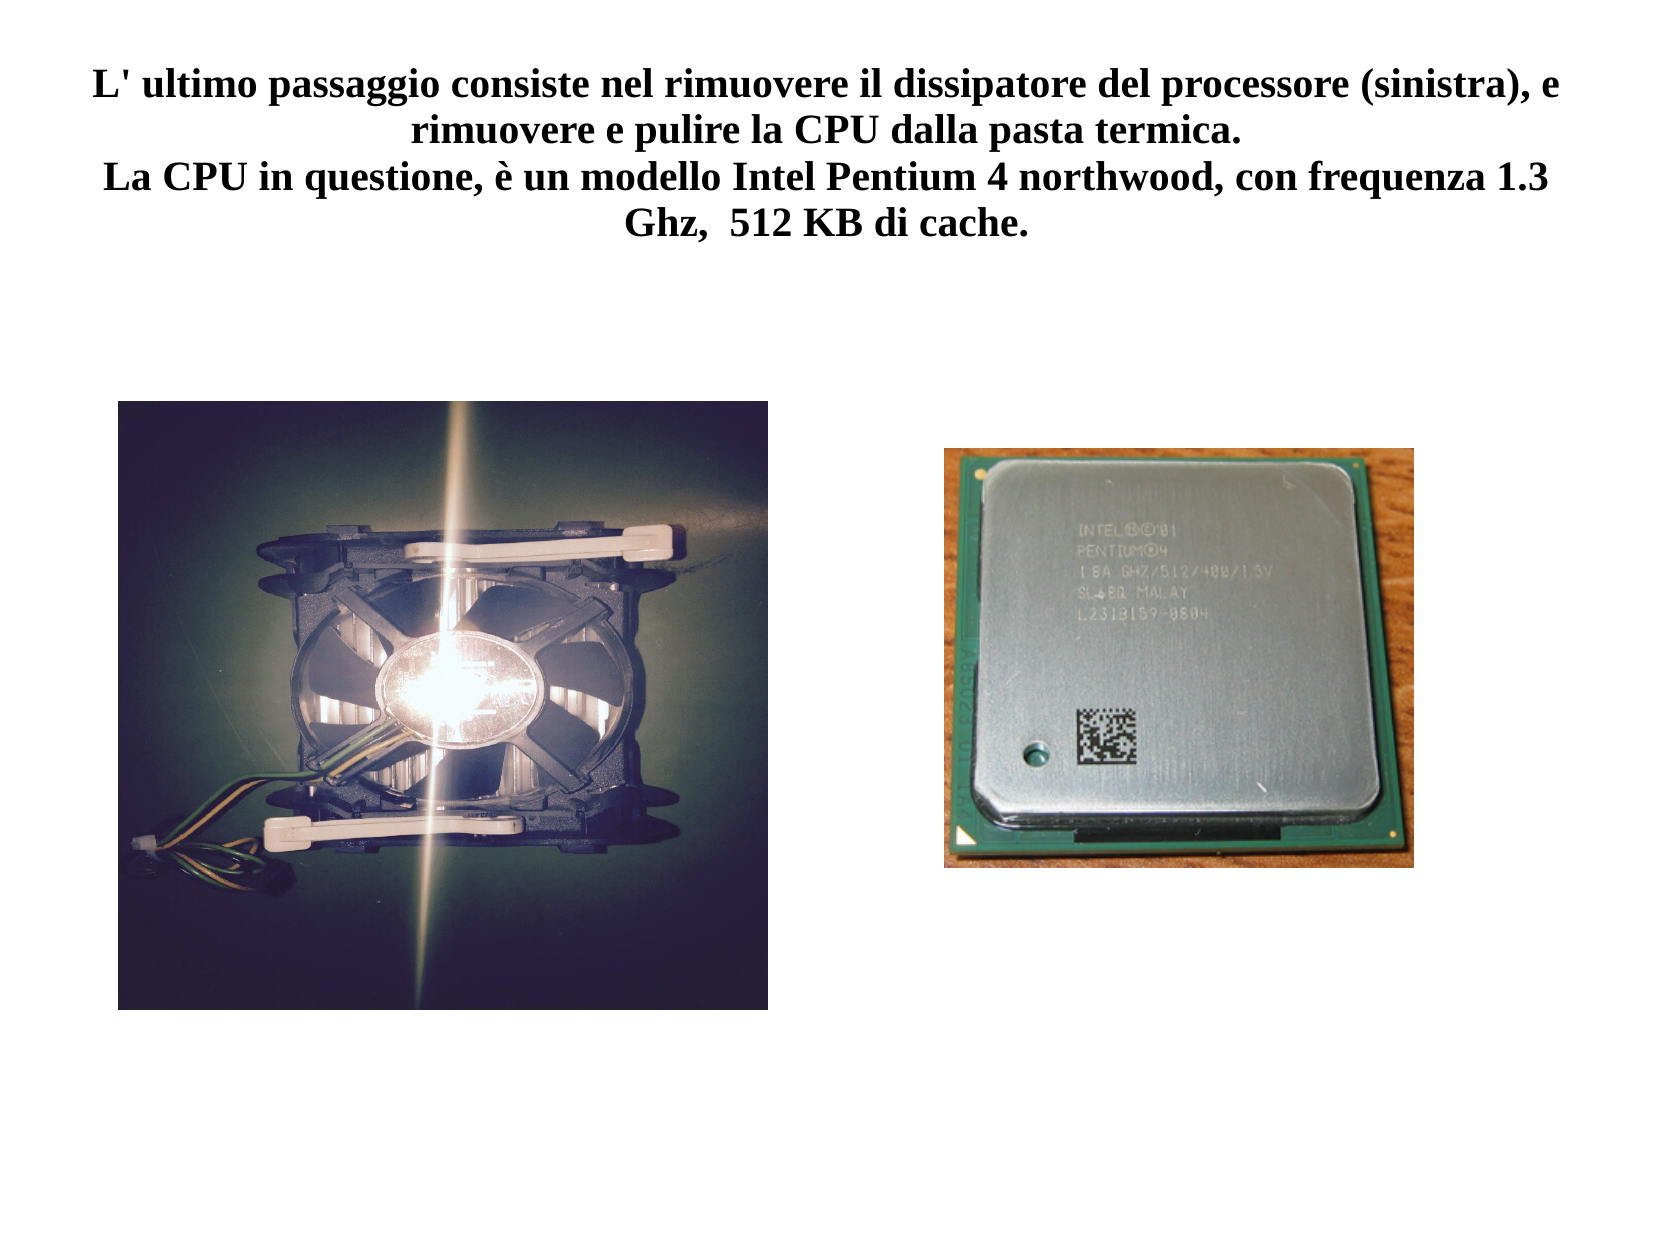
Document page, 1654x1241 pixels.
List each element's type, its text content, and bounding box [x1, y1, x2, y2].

picture [944, 448, 1414, 868]
picture [118, 401, 768, 1010]
title L' ultimo passaggio consiste nel rimuovere il dissipatore del processore (sinistra), e rimuovere e pulire la CPU dalla pasta termica. La CPU in questione, è un modello Intel Pentium 4 northwood, con frequenza 1.3 Ghz, 512 KB di cache. [82, 49, 1571, 257]
